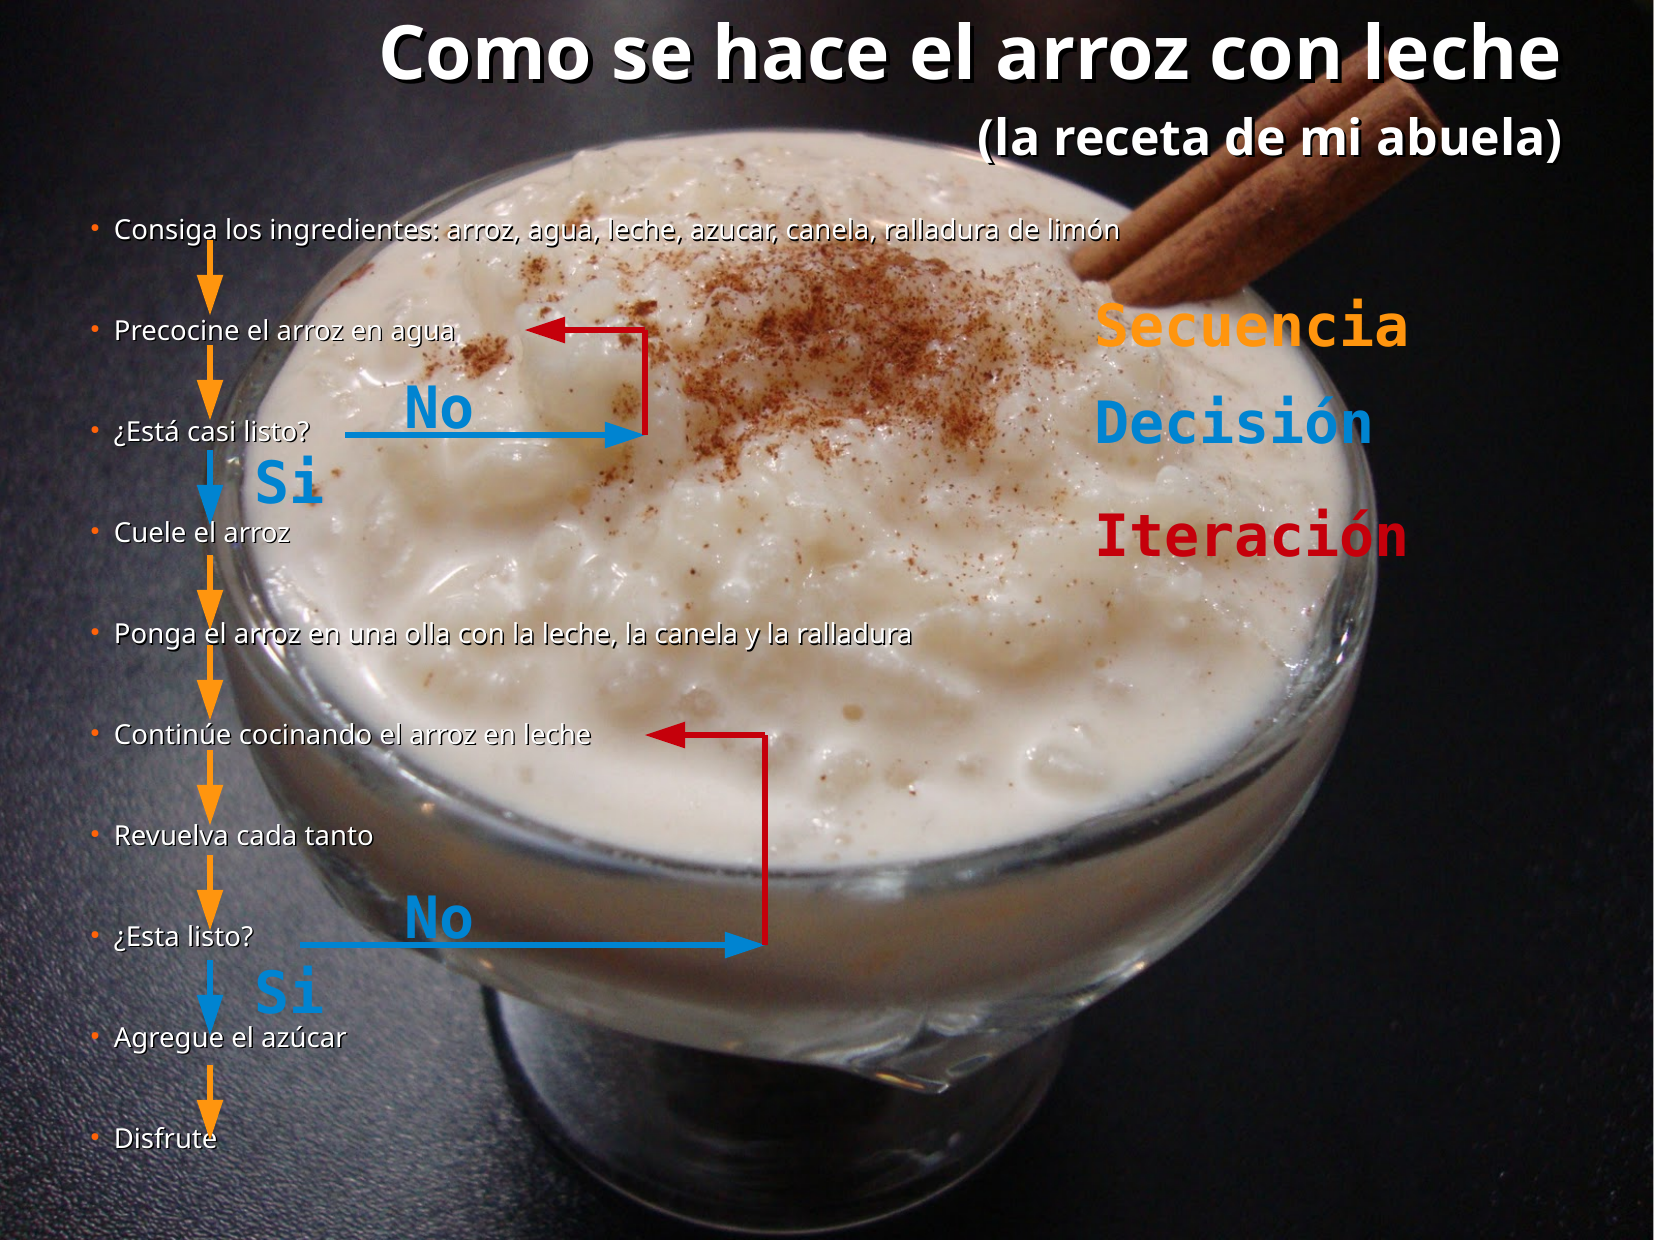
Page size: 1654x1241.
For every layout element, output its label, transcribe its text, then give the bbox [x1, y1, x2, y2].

text_box Si [240, 952, 346, 1036]
text_box No [390, 367, 496, 451]
text_box Secuencia [1080, 285, 1456, 368]
picture [0, 0, 1654, 1240]
text_box Iteración [1080, 495, 1456, 578]
text_box No [390, 877, 496, 961]
title Como se hace el arroz con leche (la receta de mi abuela) [75, 11, 1564, 158]
text_box Si [240, 442, 346, 526]
text_box Decisión [1080, 382, 1396, 466]
list Consiga los ingredientes: arroz, agua, leche, azucar, canela, ralladura de limón Precocine el arroz en agua ¿Está casi listo? Cuele el arroz Ponga el arroz en una olla con la leche, la canela y la ralladura Continúe cocinando el arroz en leche Revuelva cada tanto ¿Esta listo? Agregue el azúcar Disfrute [82, 210, 1571, 1174]
